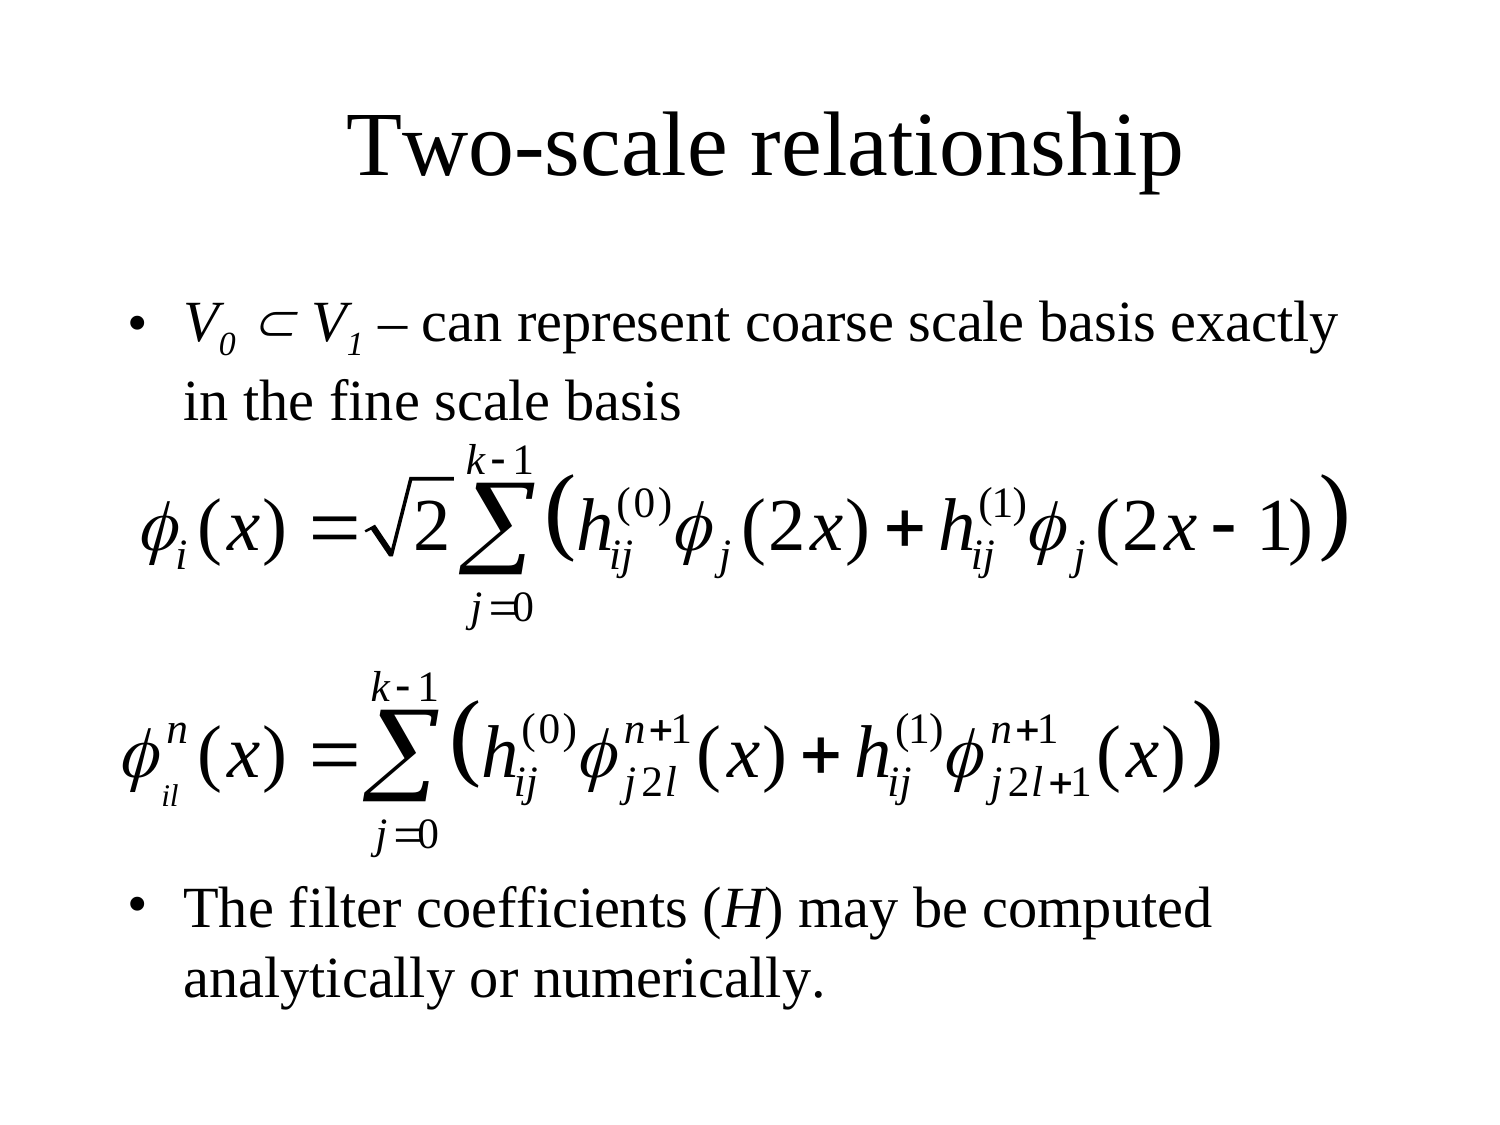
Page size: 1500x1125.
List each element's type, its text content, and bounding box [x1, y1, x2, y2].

chart [112, 425, 1355, 875]
title Two-scale relationship [75, 45, 1426, 233]
list V0  V1 – can represent coarse scale basis exactly in the fine scale basis The filter coefficients (H) may be computed analytically or numerically. [112, 275, 1388, 1018]
